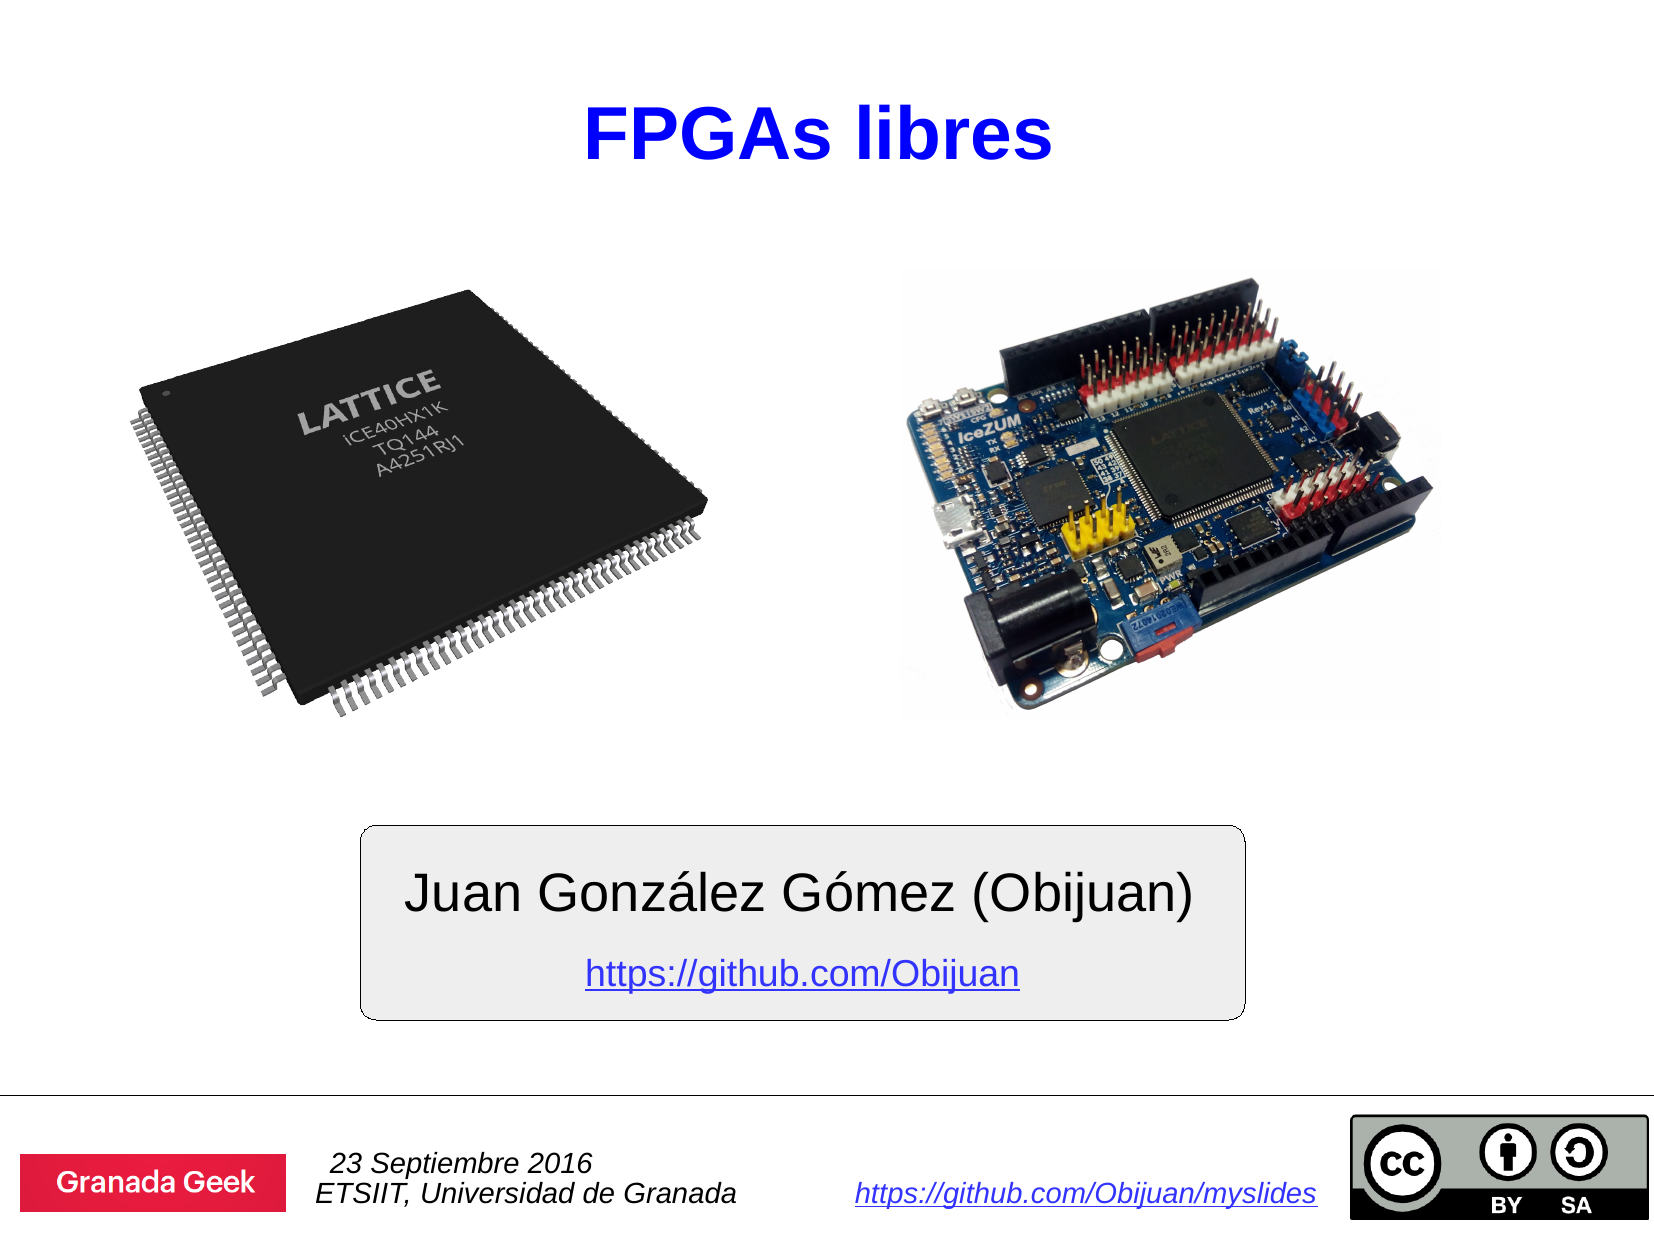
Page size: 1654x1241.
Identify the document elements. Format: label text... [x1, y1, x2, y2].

text_box https://github.com/Obijuan [570, 945, 1036, 1002]
picture [900, 269, 1441, 719]
text_box Juan González Gómez (Obijuan) [390, 855, 1231, 946]
text_box 23 Septiembre 2016 [315, 1140, 631, 1170]
picture [120, 281, 716, 721]
title FPGAs libres [75, 30, 1564, 238]
picture [20, 1154, 286, 1212]
picture [1350, 1103, 1649, 1231]
text_box https://github.com/Obijuan/myslides [840, 1170, 1366, 1227]
text_box [360, 825, 1246, 1021]
text_box ETSIIT, Universidad de Granada [300, 1170, 781, 1231]
